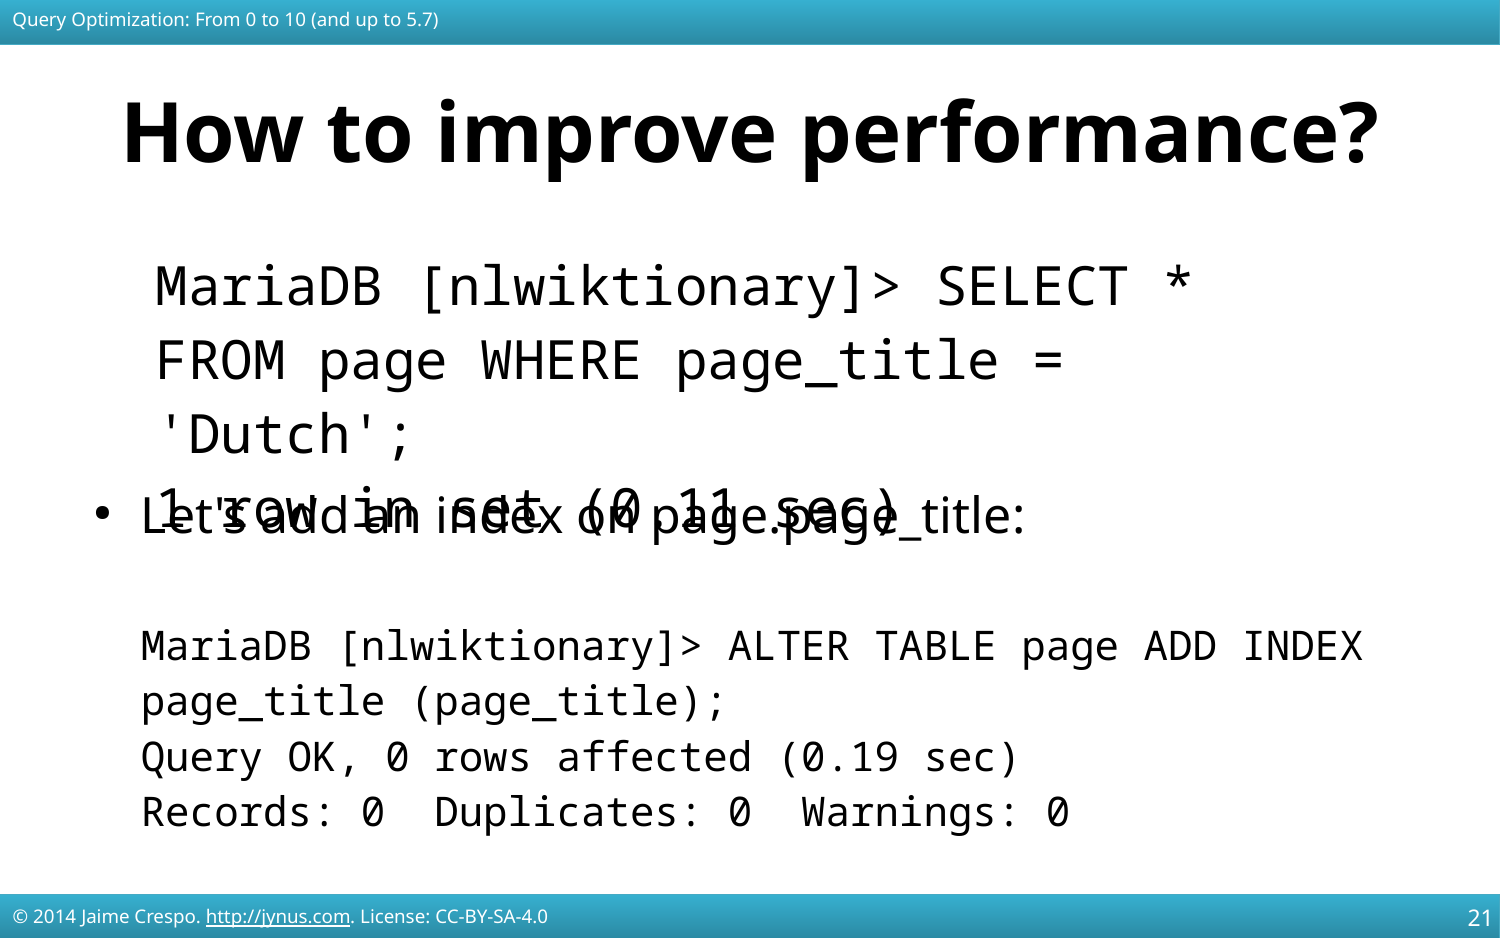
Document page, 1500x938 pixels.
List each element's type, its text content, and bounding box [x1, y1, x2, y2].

title How to improve performance? [75, 41, 1425, 219]
list Let's add an index on page.page_title: MariaDB [nlwiktionary]> ALTER TABLE page ADD INDEX page_title (page_title); Query OK, 0 rows affected (0.19 sec) Records: 0 Duplicates: 0 Warnings: 0 [77, 480, 1428, 841]
text_box MariaDB [nlwiktionary]> SELECT * FROM page WHERE page_title = 'Dutch'; 1 row in set (0.11 sec) [140, 240, 1341, 419]
